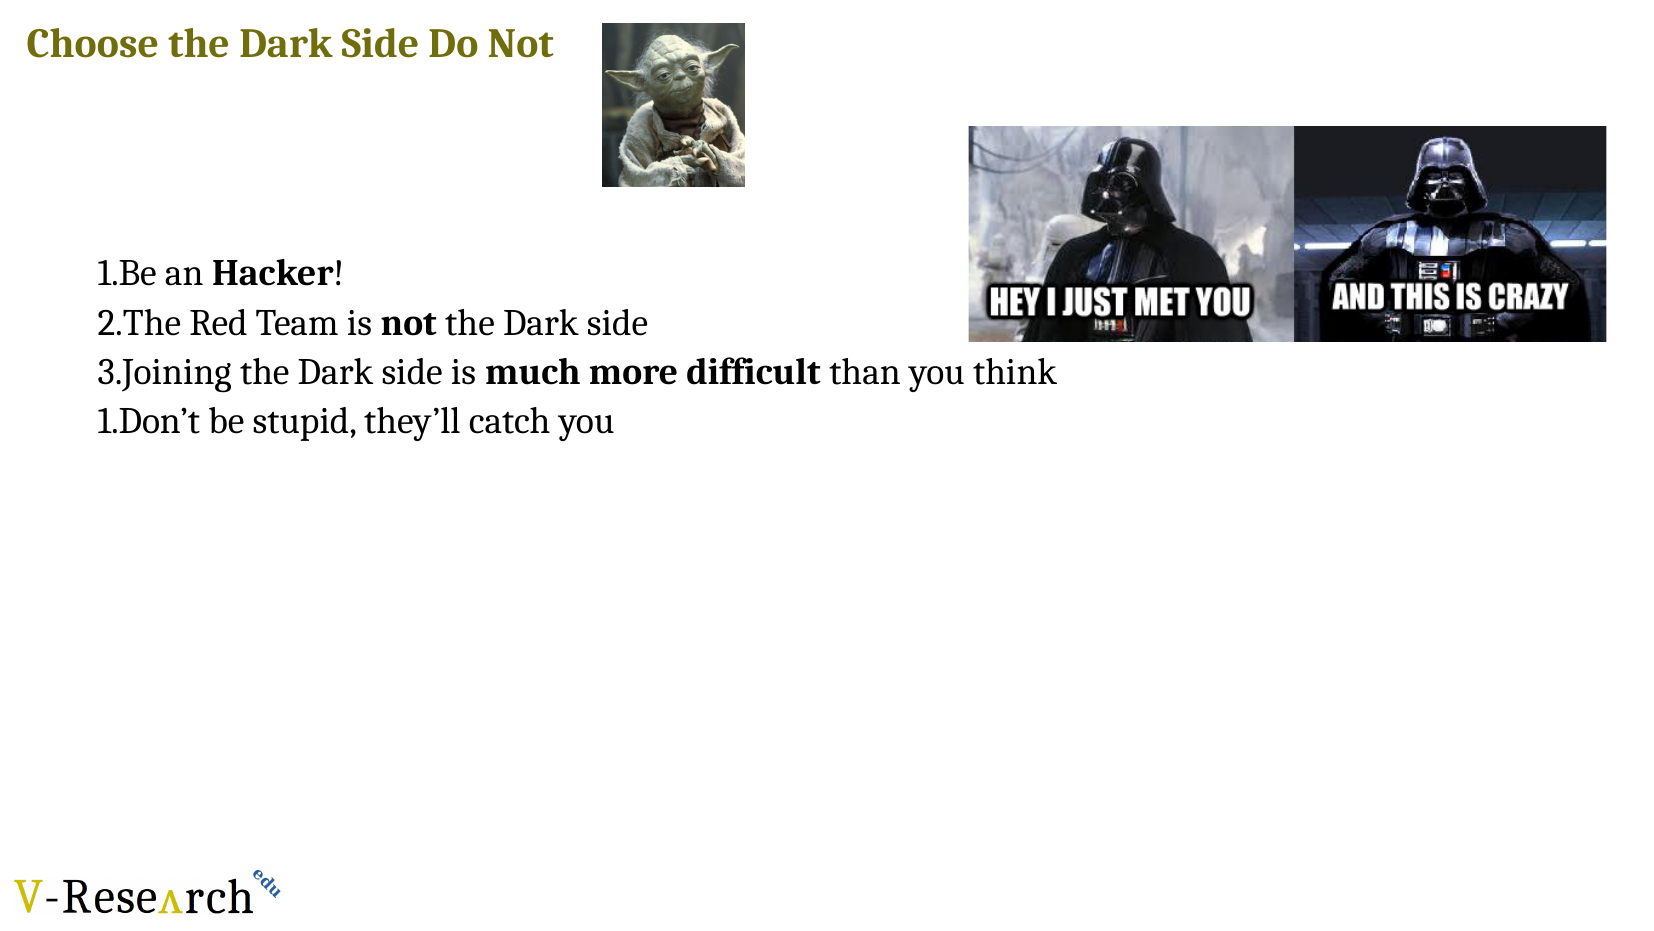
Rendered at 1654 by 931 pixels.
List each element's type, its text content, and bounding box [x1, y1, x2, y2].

picture [602, 23, 745, 188]
picture [968, 126, 1607, 342]
text_box Be an Hacker! The Red Team is not the Dark side Joining the Dark side is much more difficult than you think Don’t be stupid, they’ll catch you [82, 244, 1595, 693]
picture [11, 876, 255, 916]
text_box Choose the Dark Side Do Not [11, 12, 1193, 77]
text_box edu [222, 847, 333, 931]
